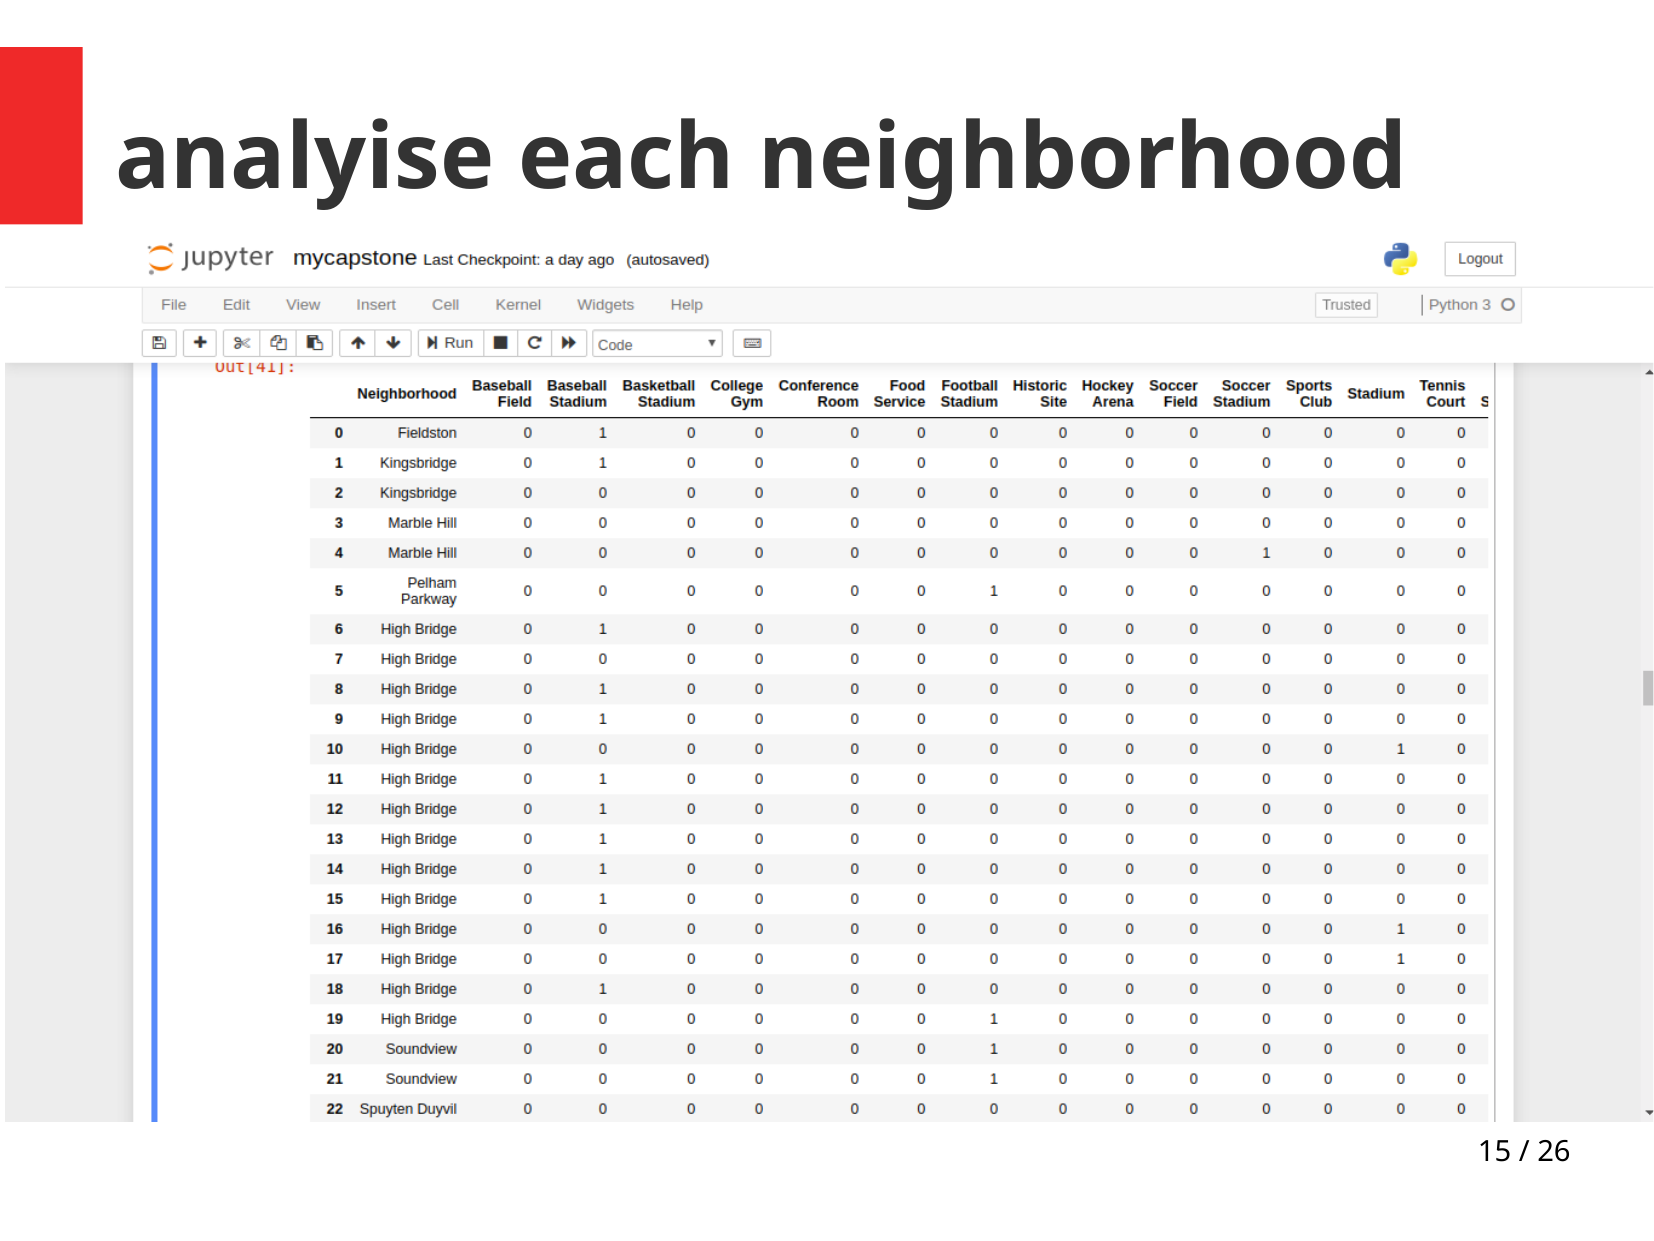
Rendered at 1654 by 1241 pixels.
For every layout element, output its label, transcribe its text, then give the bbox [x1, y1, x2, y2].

picture [5, 236, 1654, 1123]
title analyise each neighborhood [115, 99, 1574, 207]
